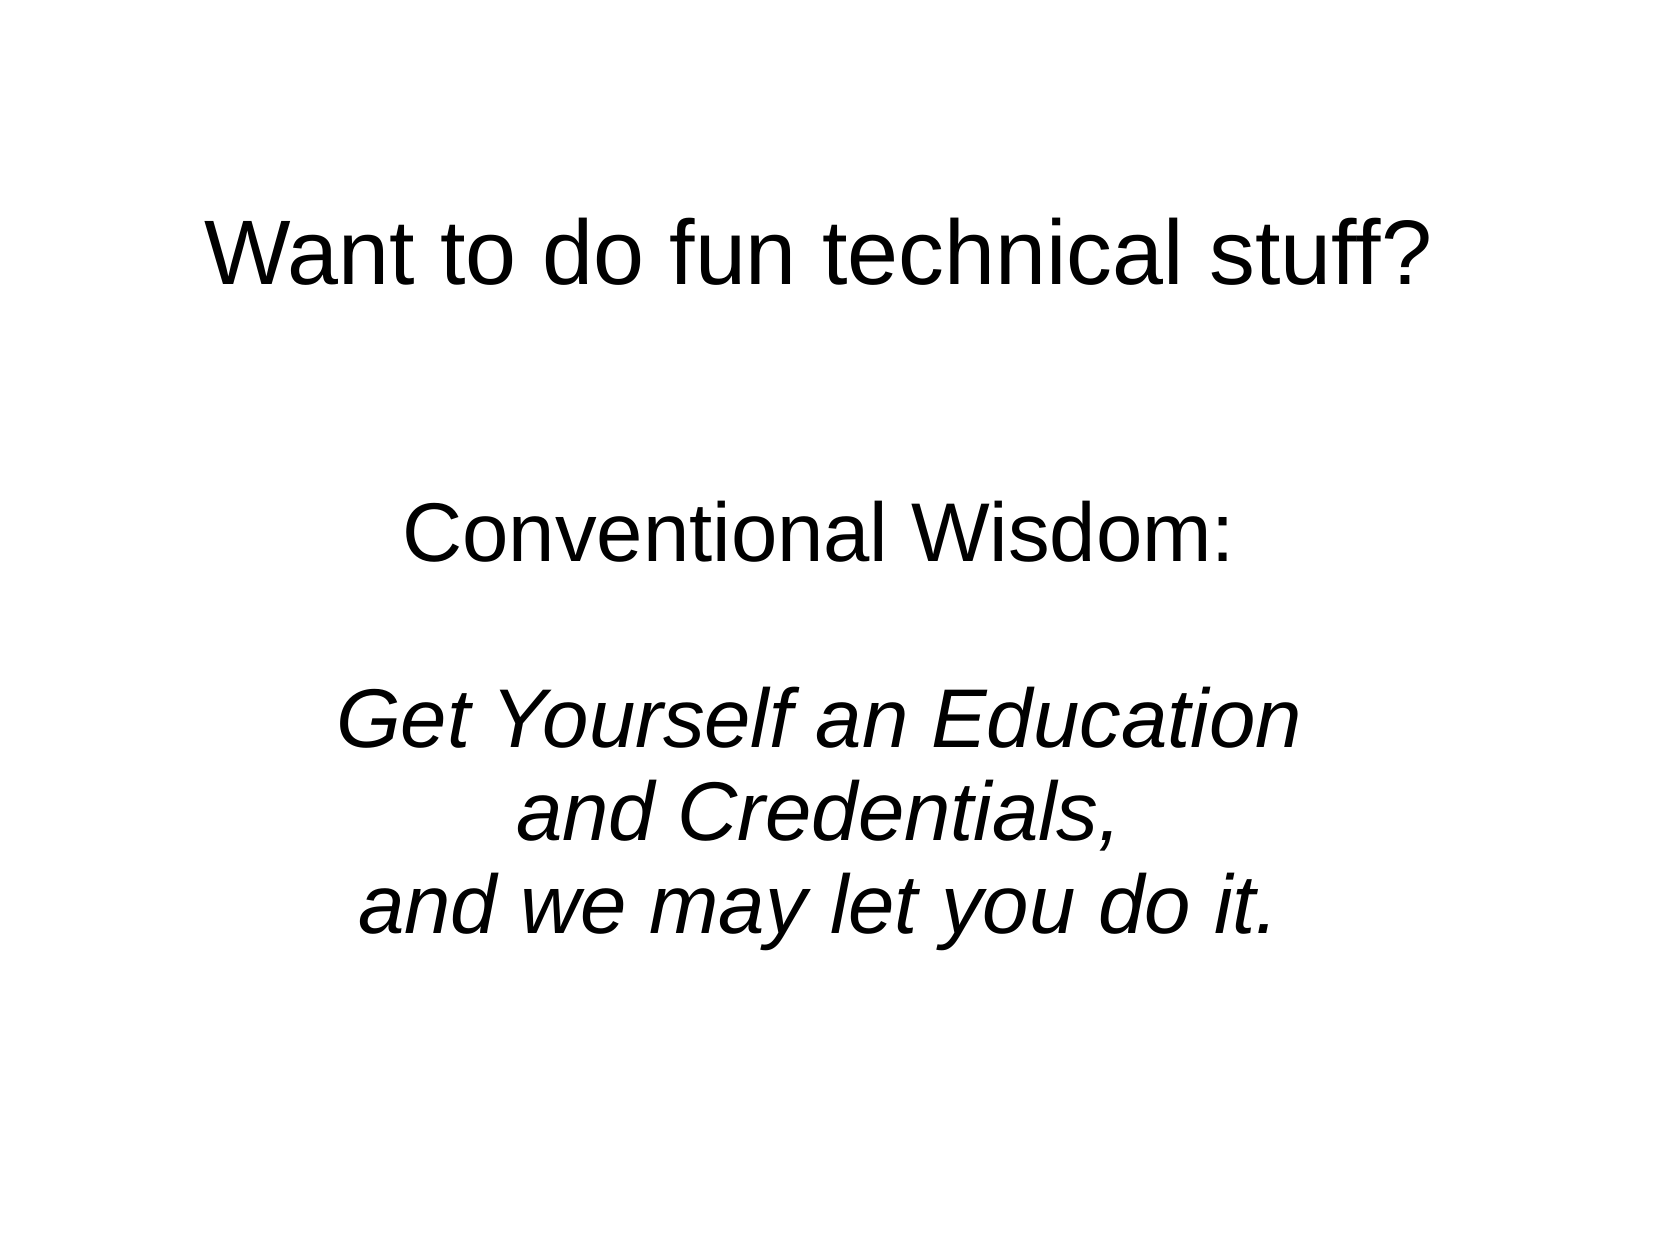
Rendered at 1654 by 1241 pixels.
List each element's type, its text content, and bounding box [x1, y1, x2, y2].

title Want to do fun technical stuff? [75, 112, 1564, 393]
title Conventional Wisdom: Get Yourself an Education and Credentials, and we may let you do it. [75, 456, 1564, 1132]
